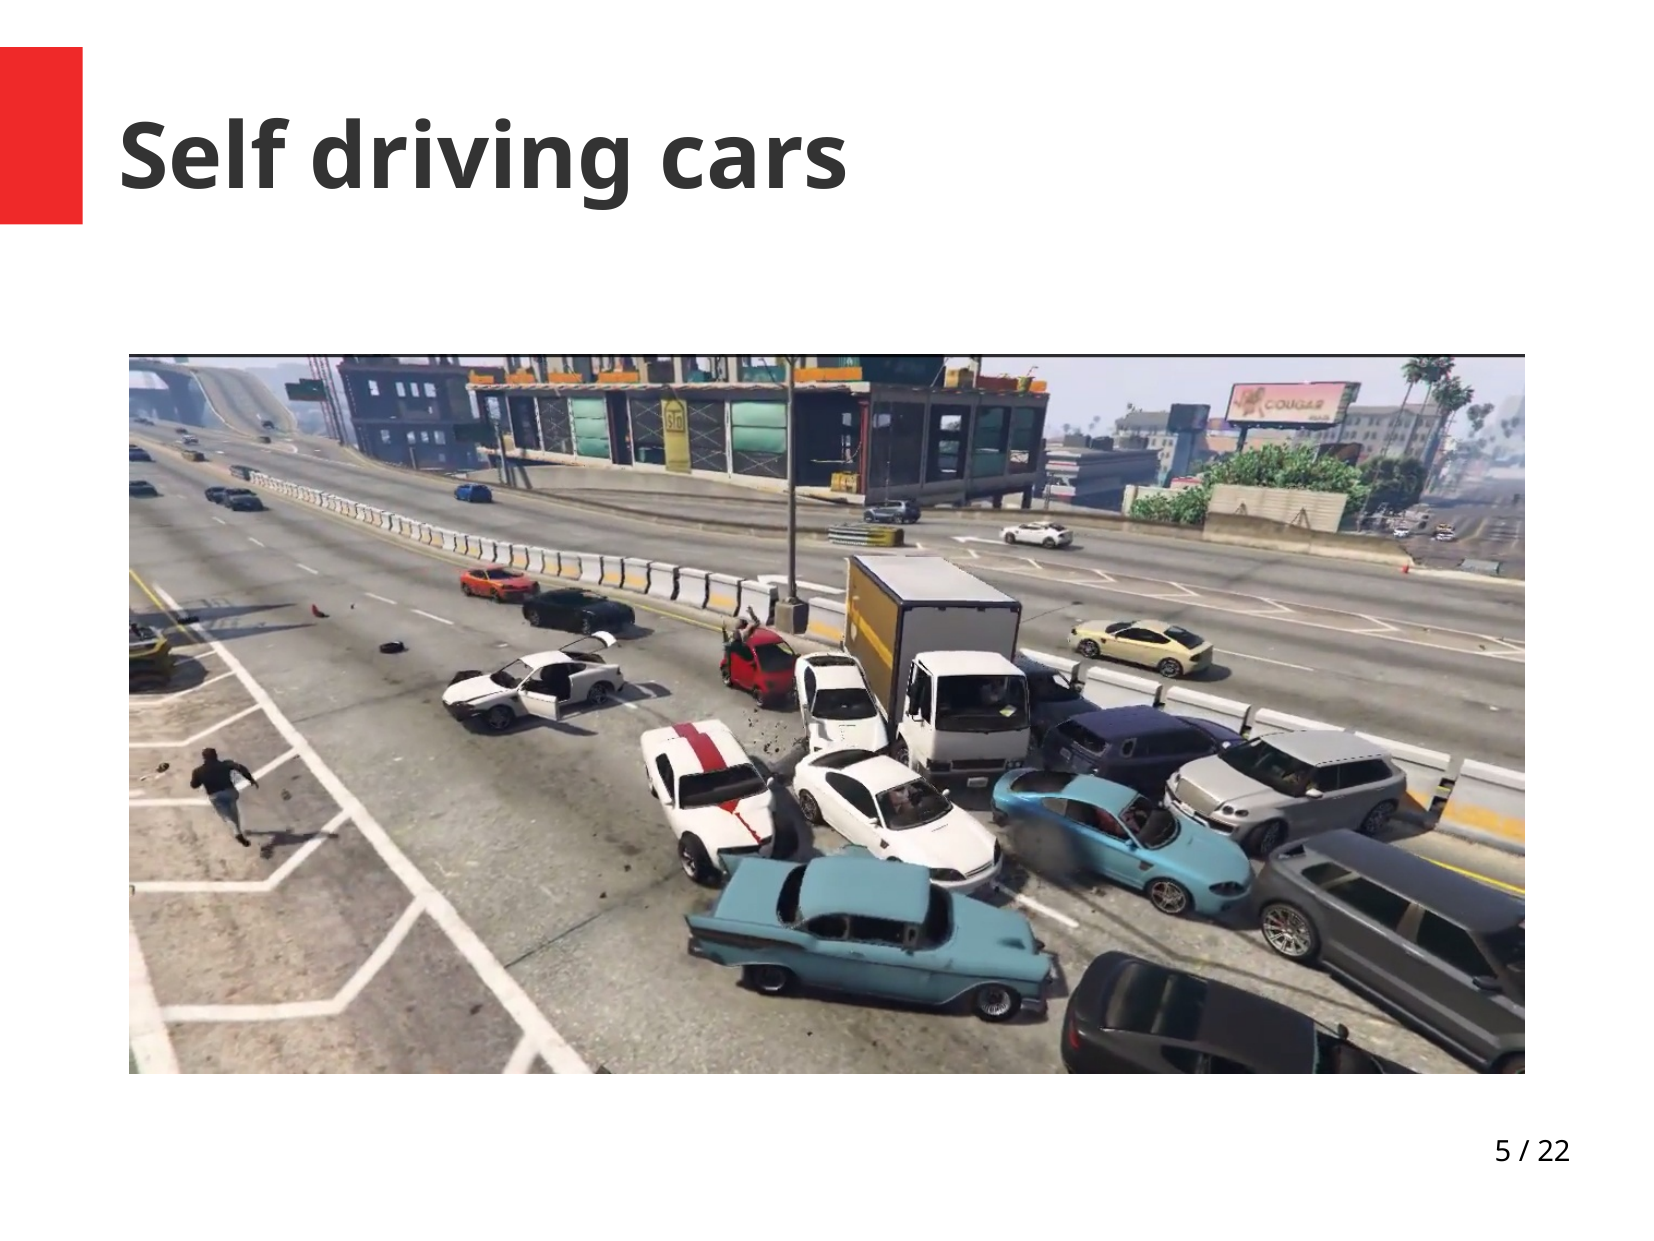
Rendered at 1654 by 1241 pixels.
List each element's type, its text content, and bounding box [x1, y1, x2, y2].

picture [129, 354, 1525, 1074]
title Self driving cars [118, 49, 1571, 257]
